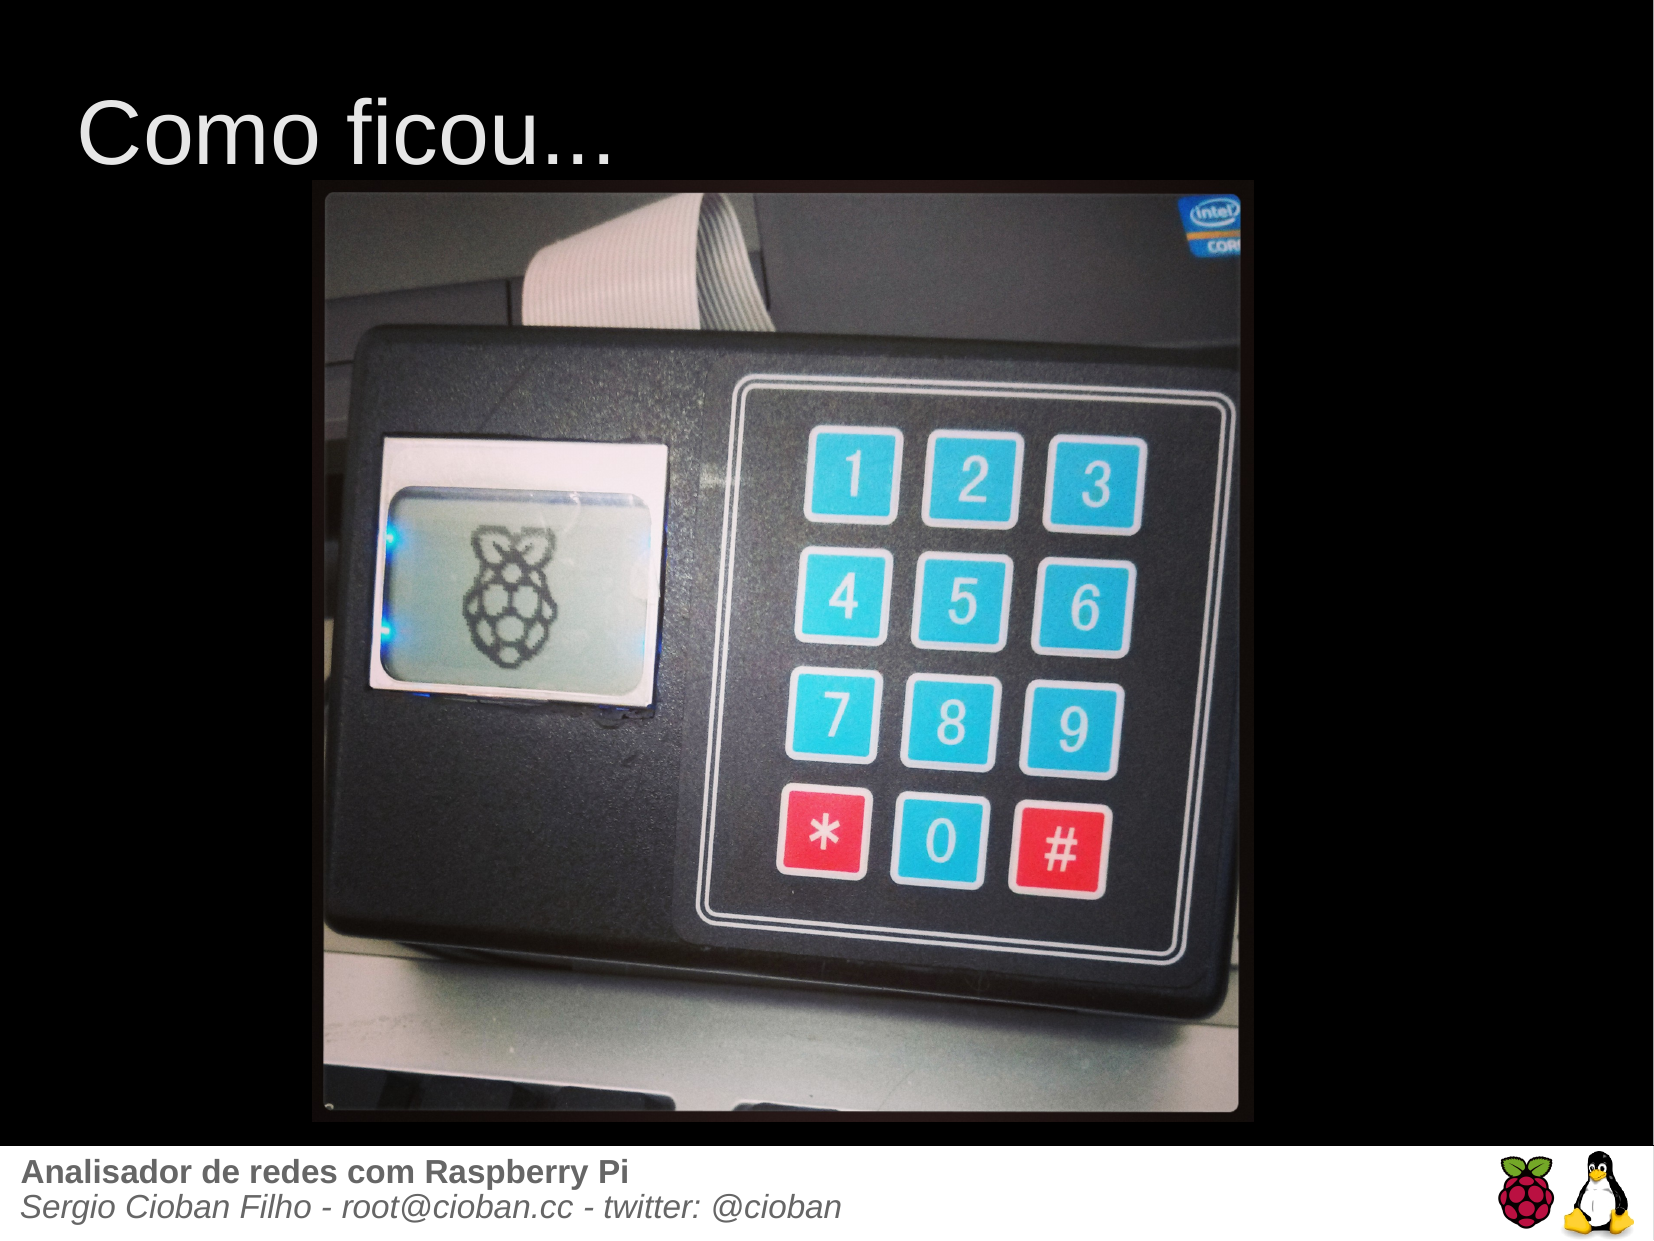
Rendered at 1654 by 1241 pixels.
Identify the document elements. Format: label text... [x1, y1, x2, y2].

picture [1476, 1147, 1634, 1240]
title Como ficou... [76, 29, 1565, 237]
picture [312, 180, 1254, 1122]
